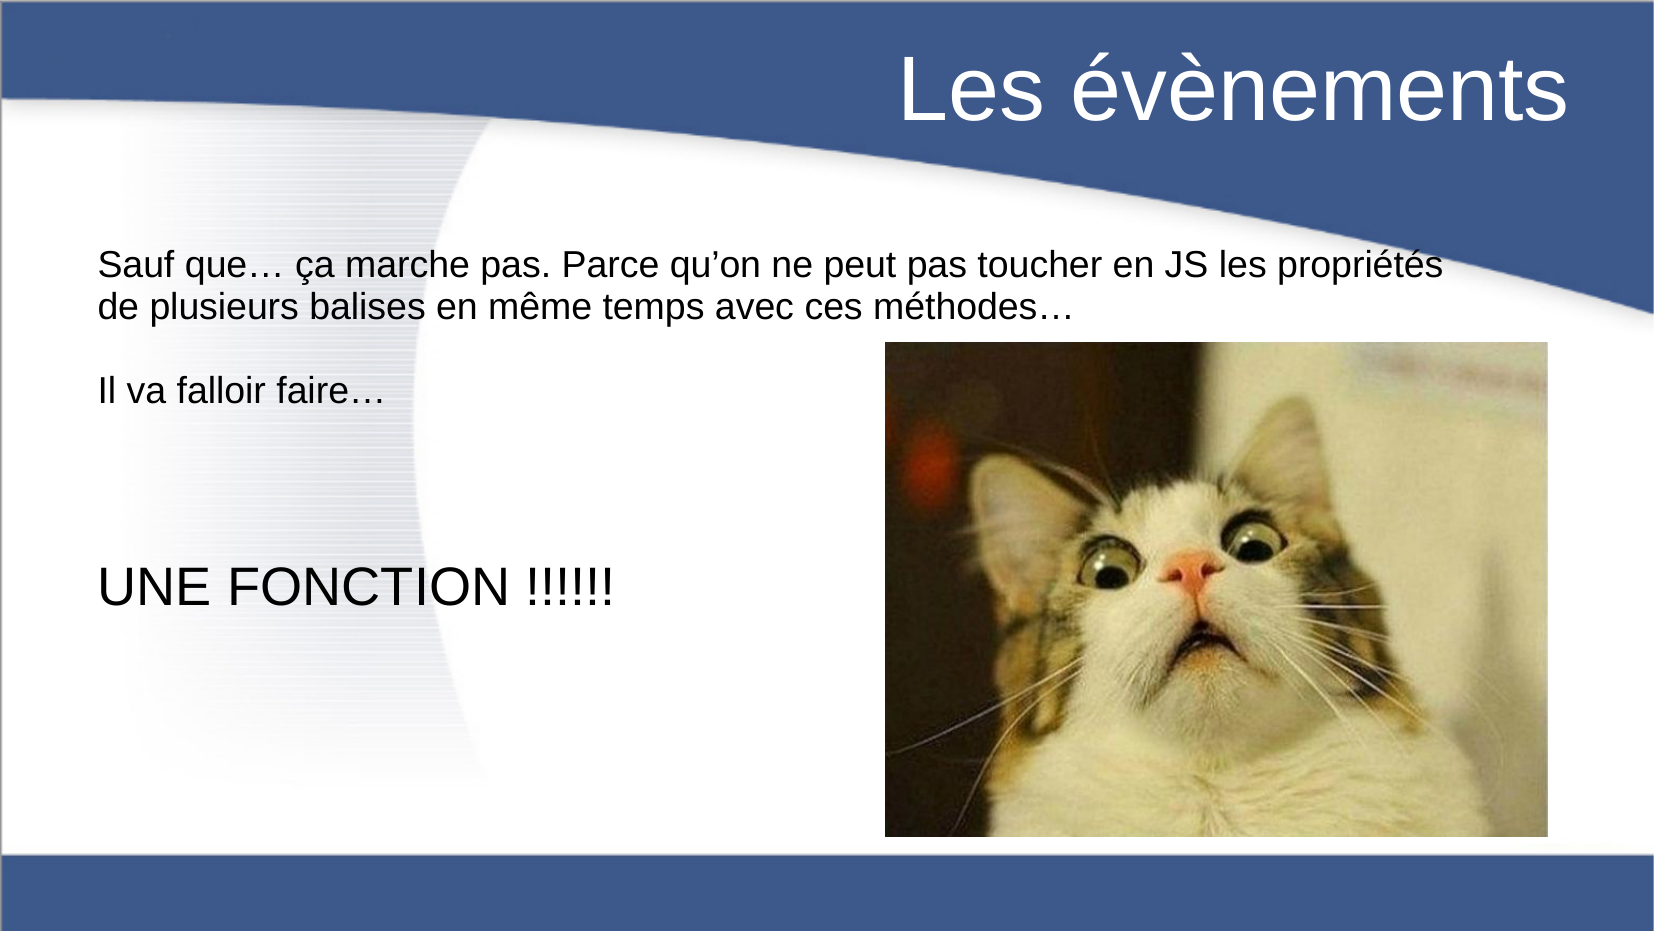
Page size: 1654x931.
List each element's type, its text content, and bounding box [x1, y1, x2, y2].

picture [0, 0, 1654, 931]
text_box Sauf que… ça marche pas. Parce qu’on ne peut pas toucher en JS les propriétés de plusieurs balises en même temps avec ces méthodes… Il va falloir faire… UNE FONCTION !!!!!! [82, 236, 1548, 745]
title Les évènements [82, 37, 1571, 193]
